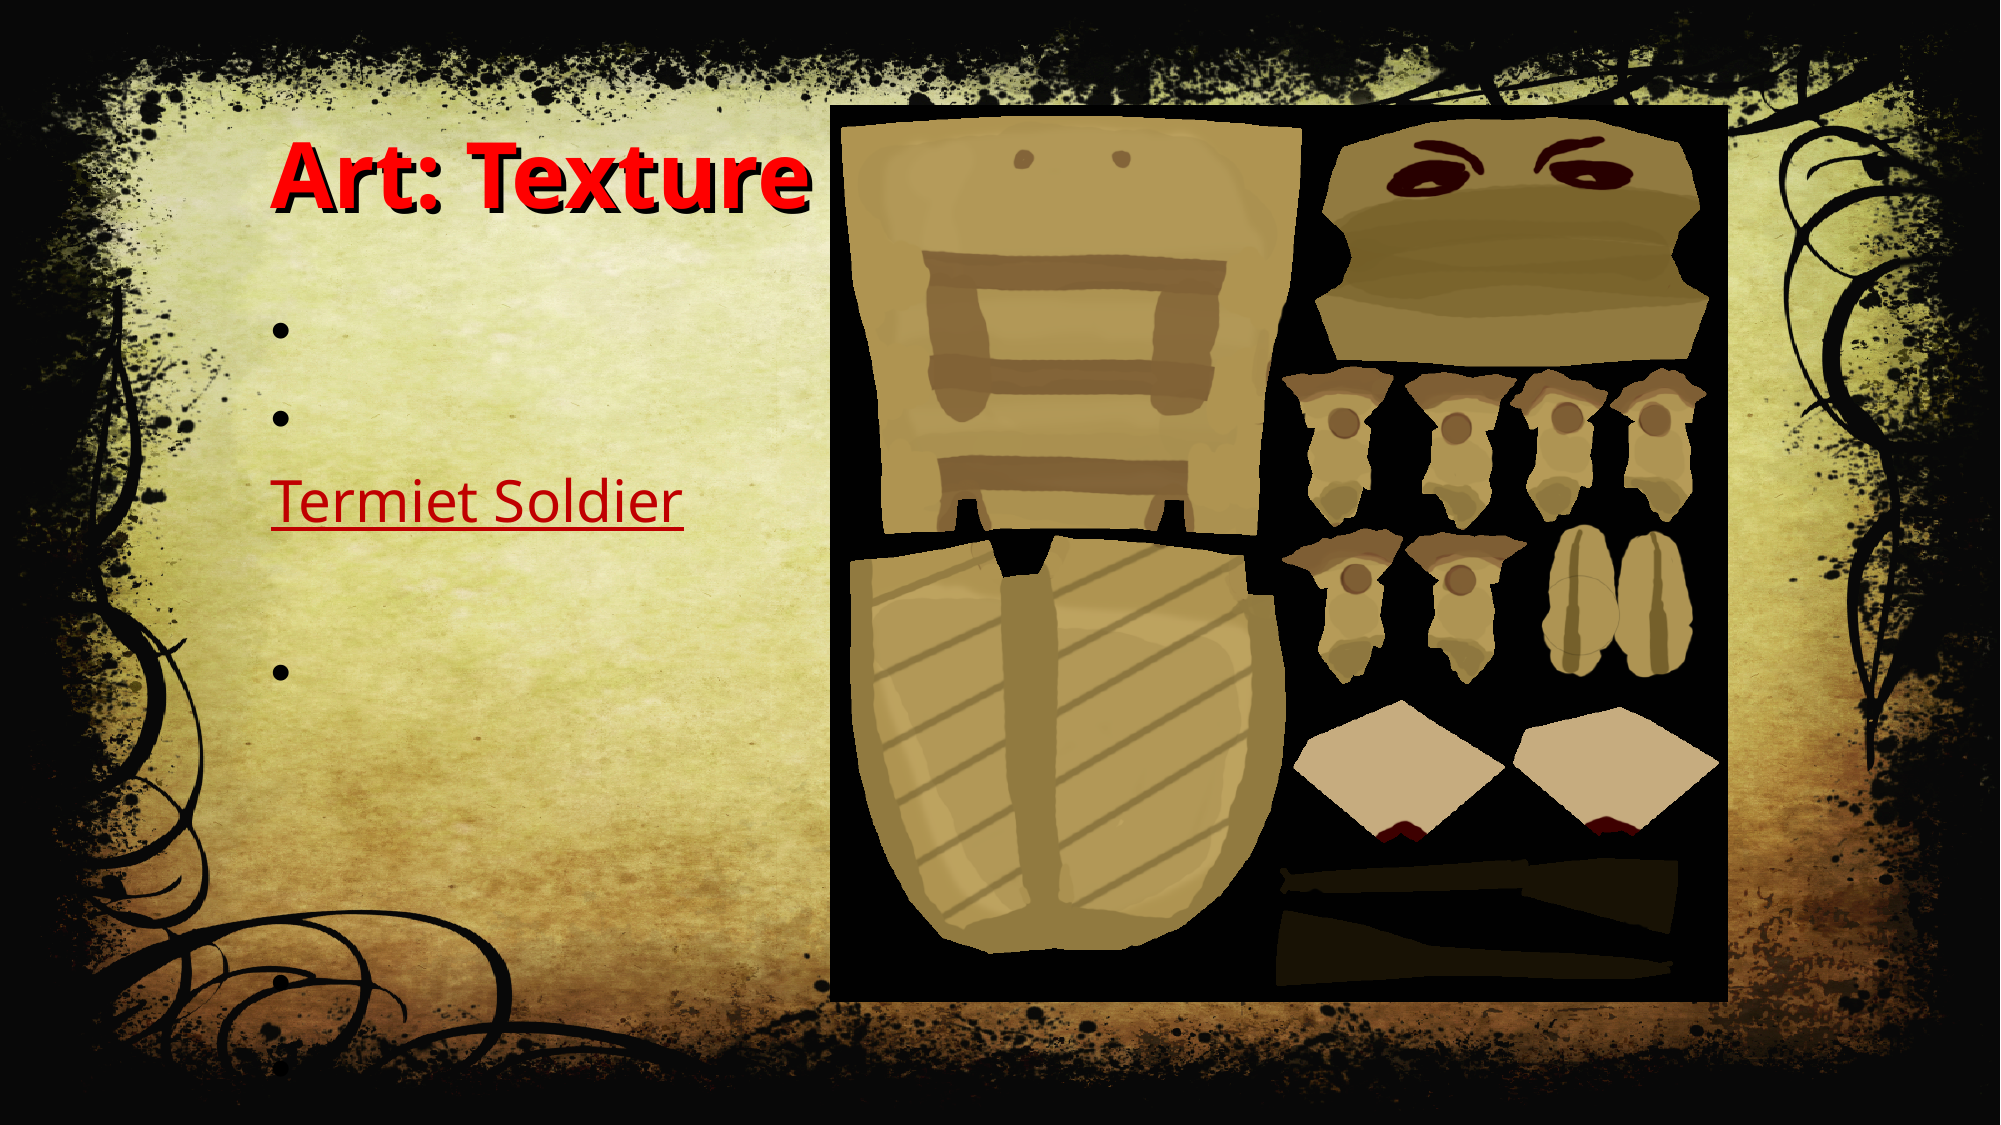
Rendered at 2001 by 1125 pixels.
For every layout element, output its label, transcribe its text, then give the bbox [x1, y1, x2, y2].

title Art: Texture [255, 70, 1981, 288]
list Termiet Soldier [255, 288, 1981, 1002]
picture [830, 105, 1728, 288]
